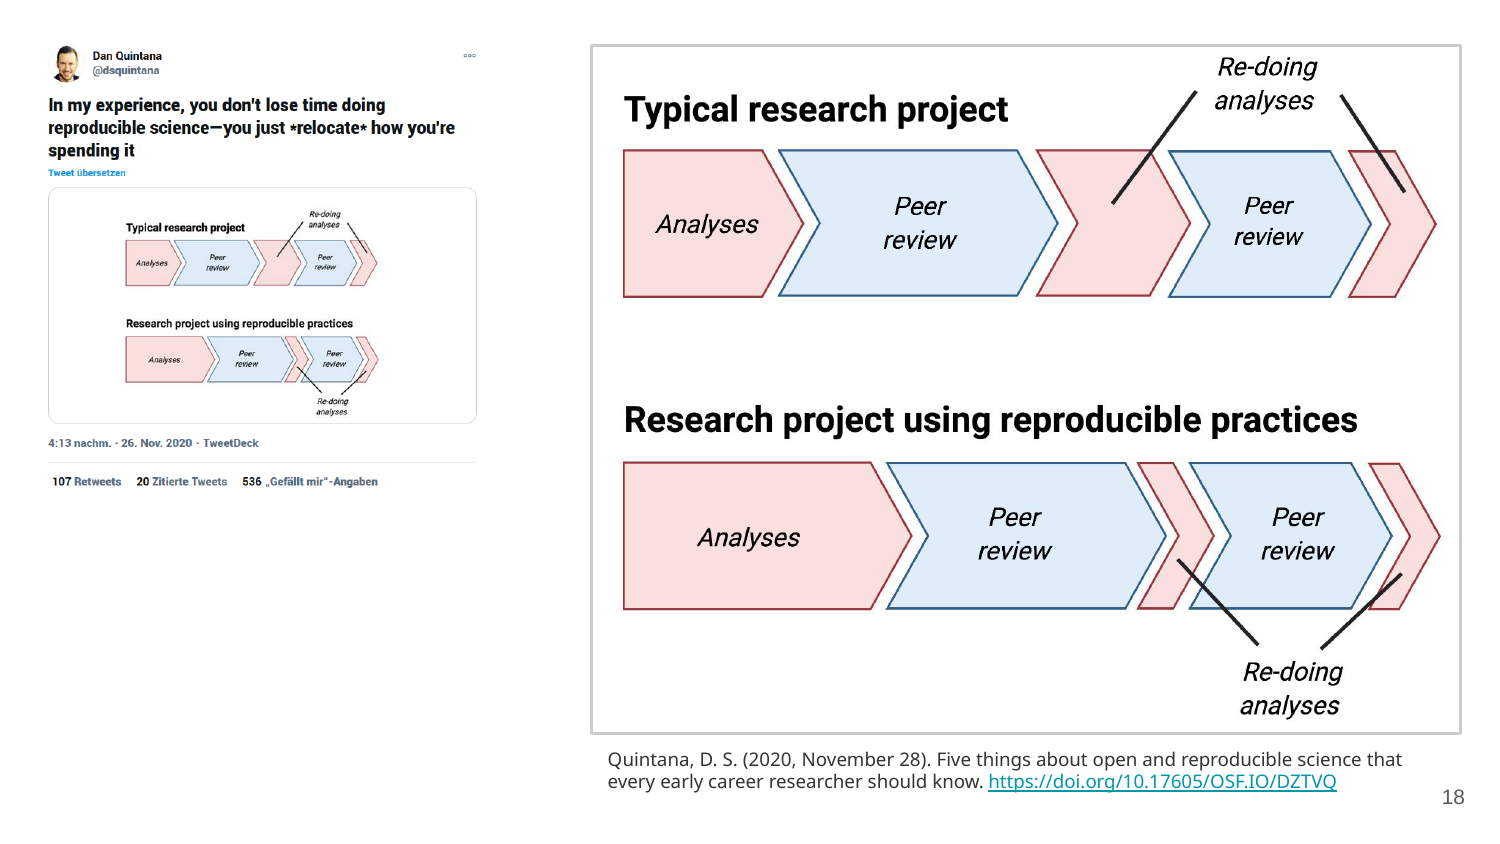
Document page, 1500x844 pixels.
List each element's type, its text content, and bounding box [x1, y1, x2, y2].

picture [38, 39, 485, 498]
slide_number <number> [1389, 764, 1480, 830]
picture [592, 46, 1459, 733]
text_box Quintana, D. S. (2020, November 28). Five things about open and reproducible science that every early career researcher should know. https://doi.org/10.17605/OSF.IO/DZTVQ [592, 732, 1420, 813]
